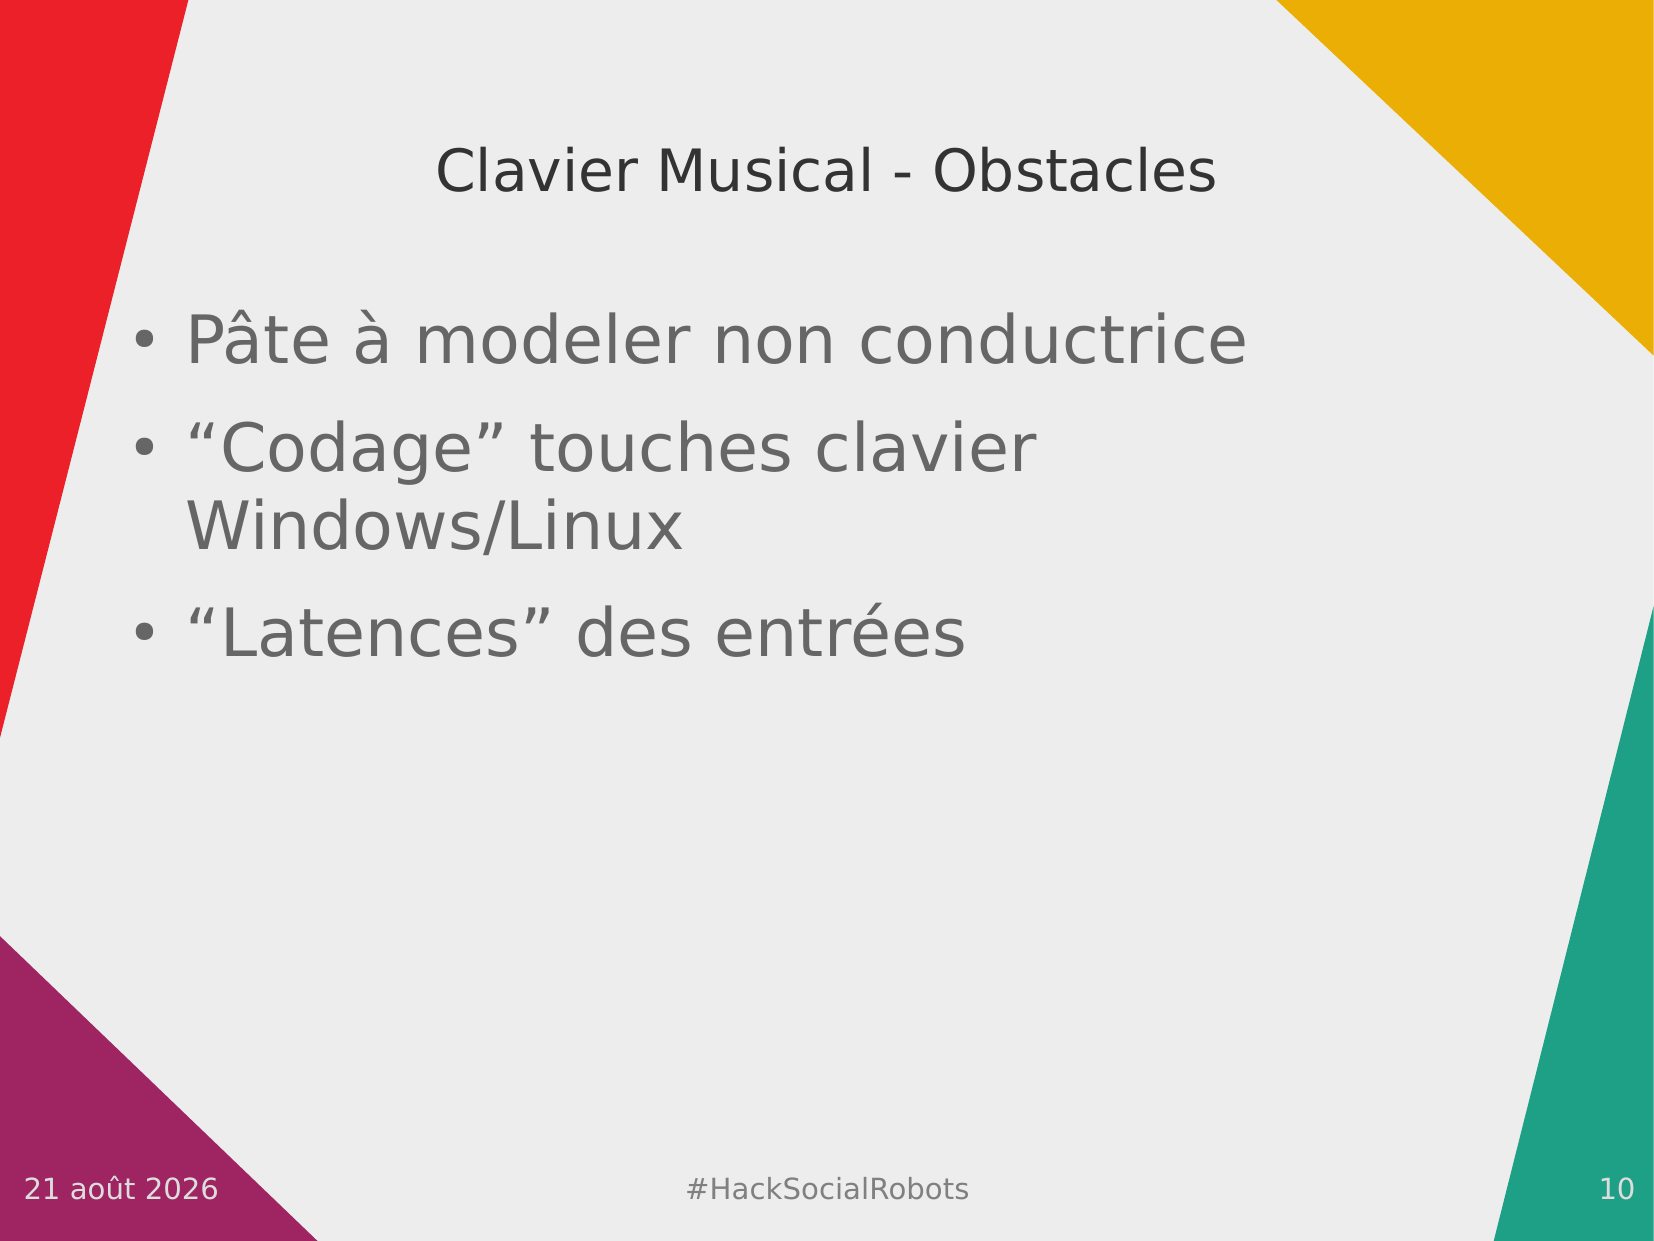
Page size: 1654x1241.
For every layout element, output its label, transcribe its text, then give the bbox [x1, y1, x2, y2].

list Pâte à modeler non conductrice “Codage” touches clavier Windows/Linux “Latences” des entrées [114, 302, 1539, 1033]
title Clavier Musical - Obstacles [114, 73, 1539, 271]
